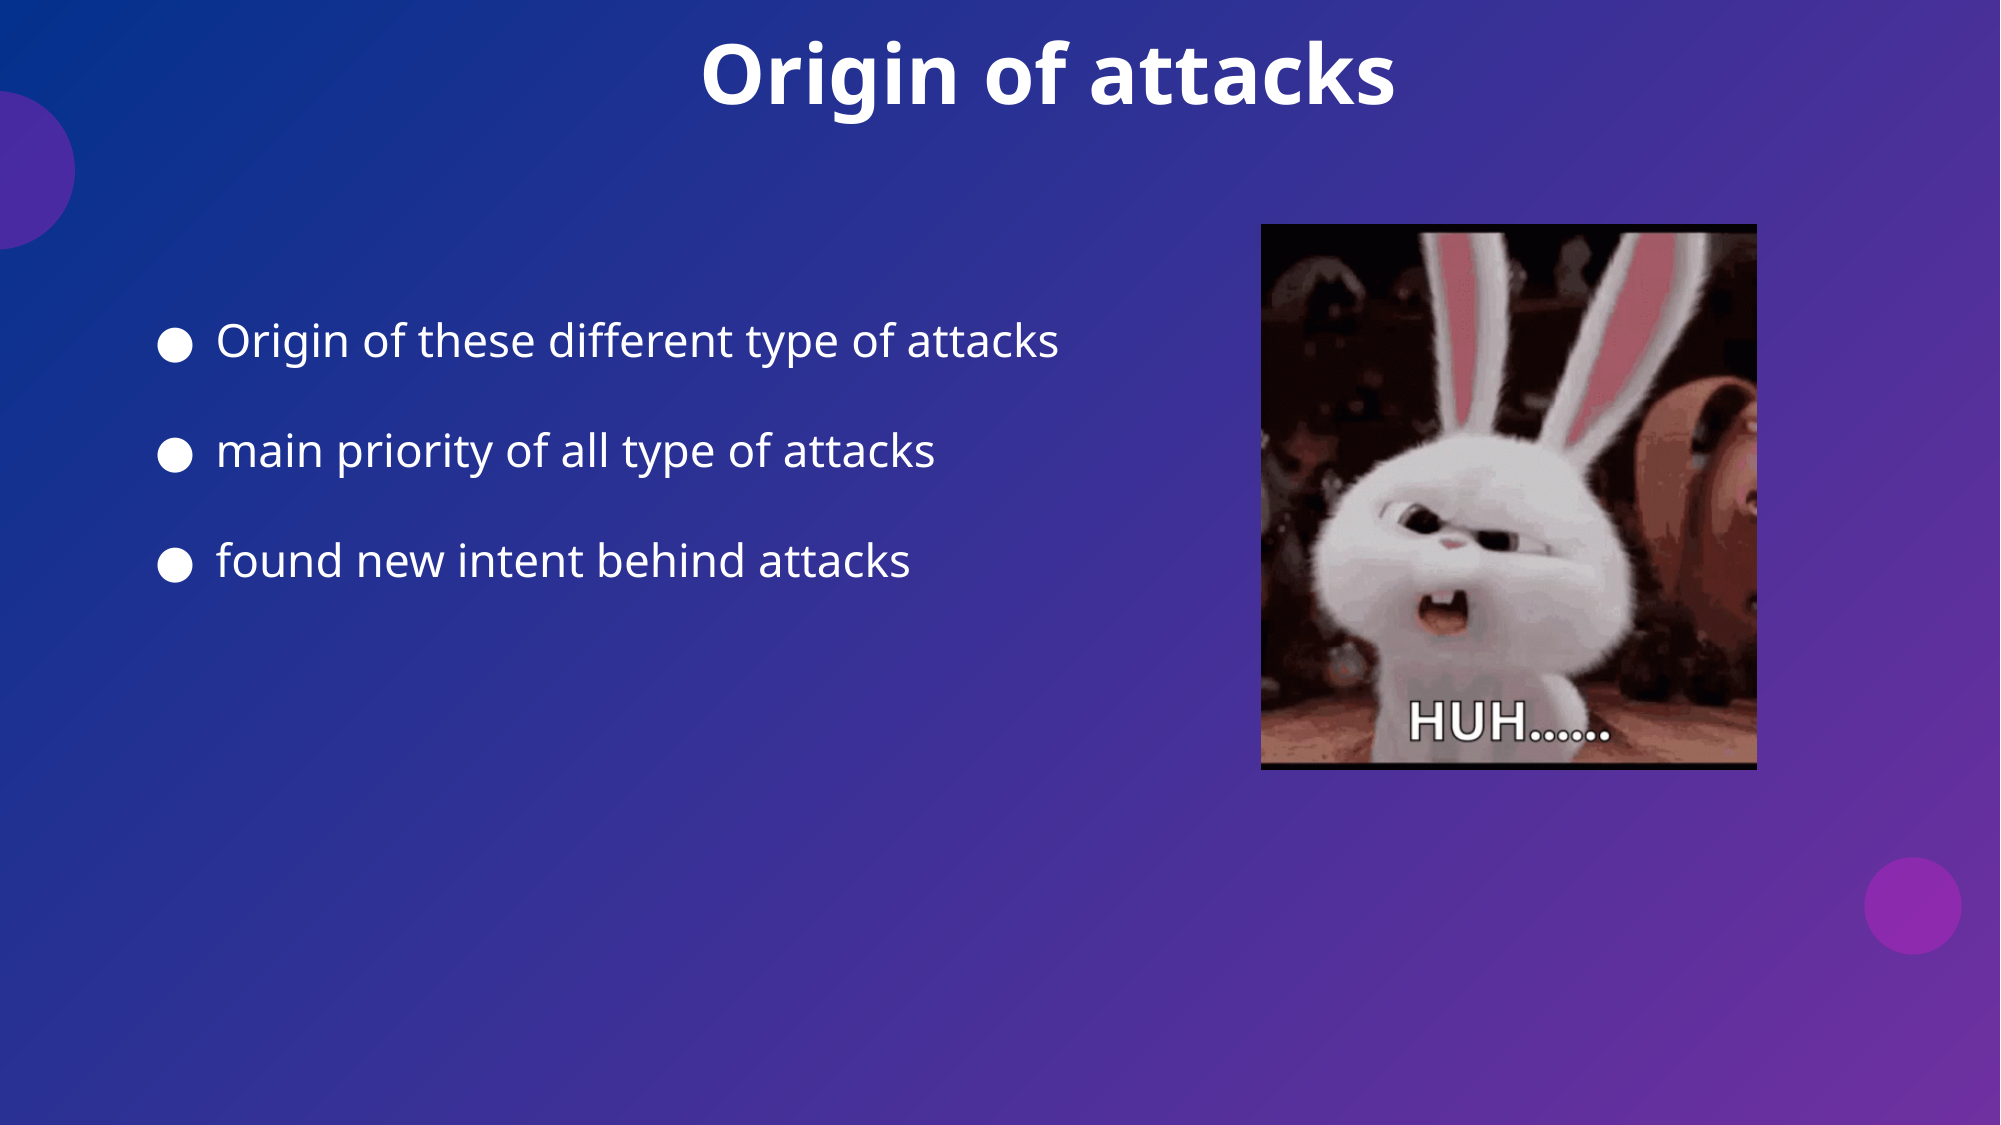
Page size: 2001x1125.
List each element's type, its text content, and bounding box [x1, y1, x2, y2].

picture [1261, 224, 1757, 770]
text_box Origin of these different type of attacks main priority of all type of attacks found new intent behind attacks [125, 249, 1832, 910]
text_box [0, 0, 2000, 1125]
list Origin of attacks [136, 31, 1865, 123]
